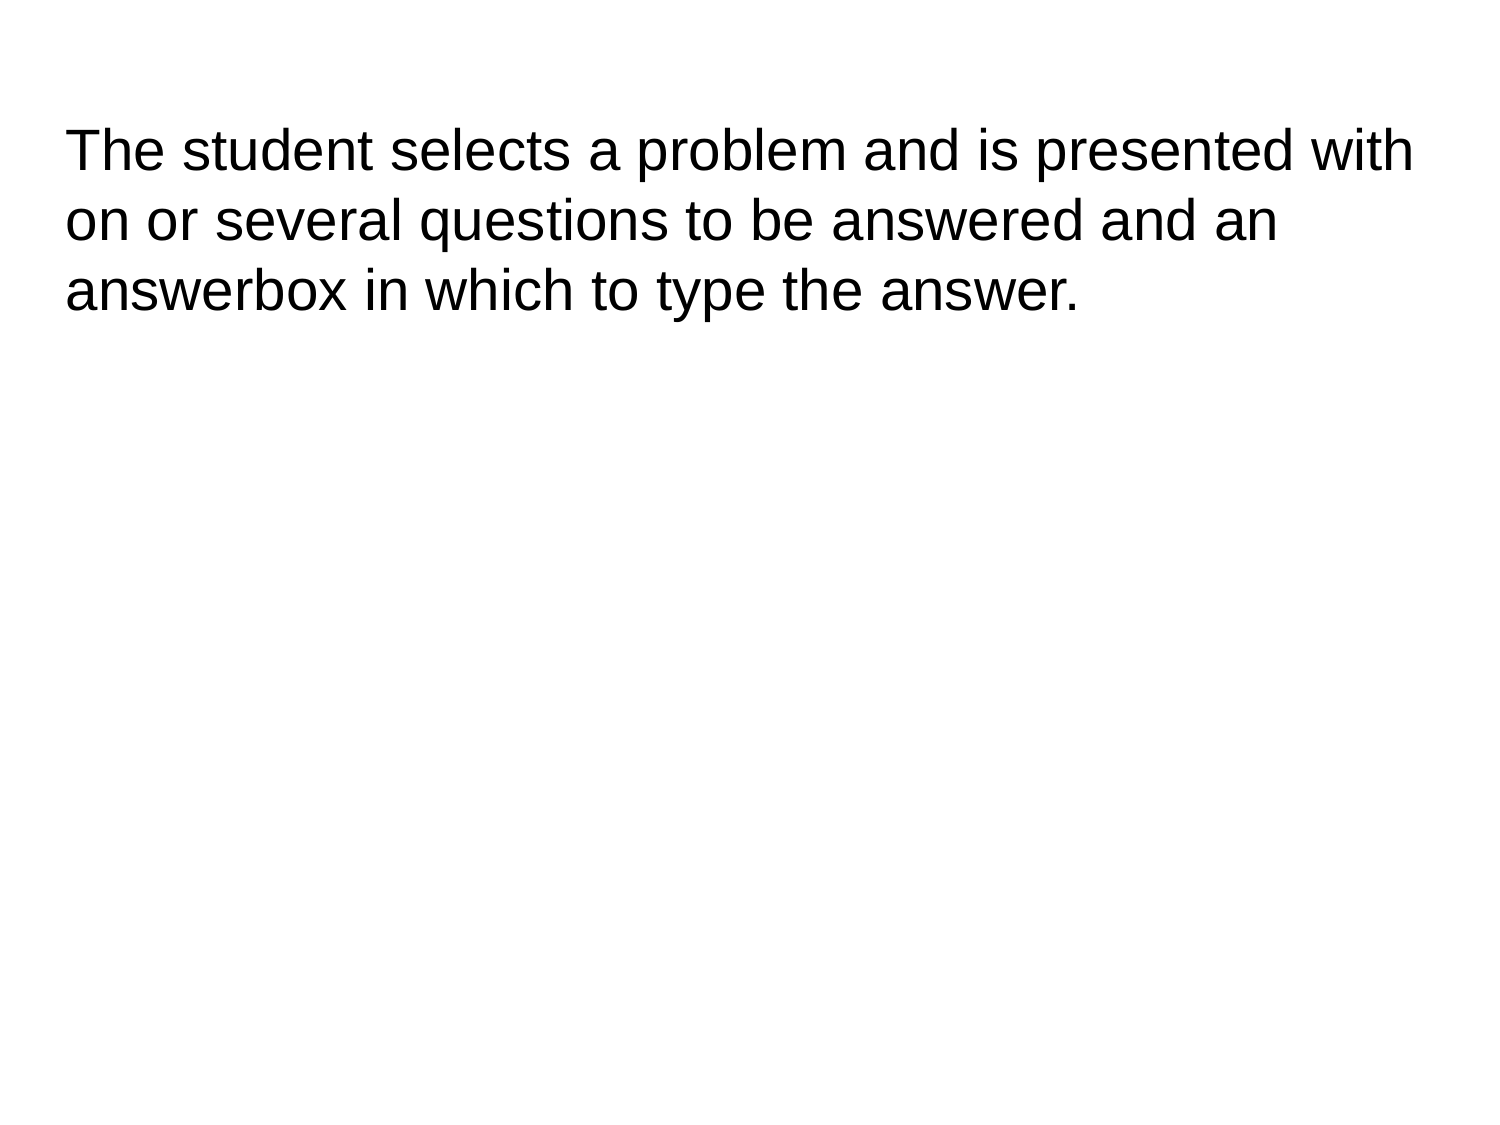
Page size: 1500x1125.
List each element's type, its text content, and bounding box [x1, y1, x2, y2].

text_box The student selects a problem and is presented with on or several questions to be answered and an answerbox in which to type the answer. [51, 97, 1449, 223]
